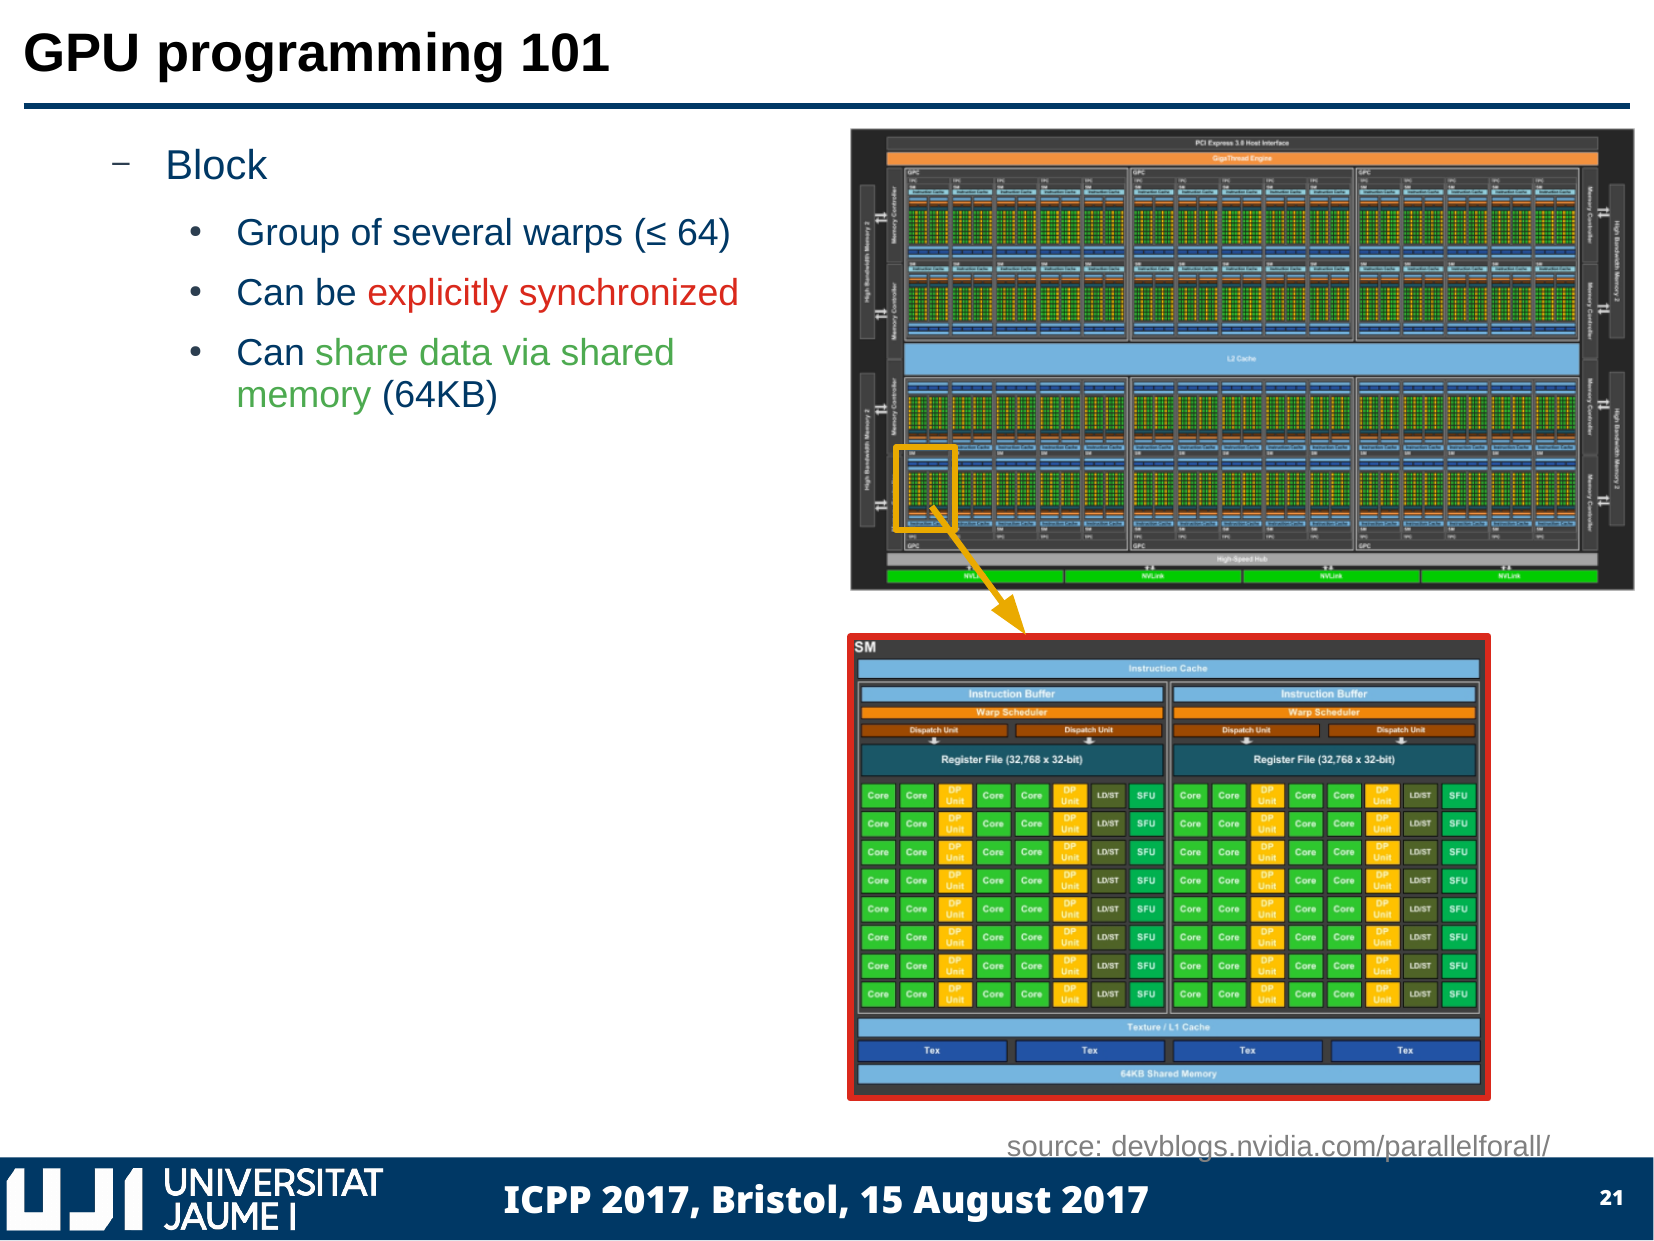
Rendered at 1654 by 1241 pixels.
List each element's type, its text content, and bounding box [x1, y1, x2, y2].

picture [854, 640, 1485, 1095]
picture [899, 450, 952, 527]
list Block Group of several warps (≤ 64) Can be explicitly synchronized Can share data via shared memory (64KB) [23, 141, 808, 1134]
title GPU programming 101 [23, 0, 1630, 107]
picture [850, 128, 1635, 591]
text_box source: devblogs.nvidia.com/parallelforall/ [992, 1122, 1567, 1170]
picture [0, 1158, 390, 1241]
